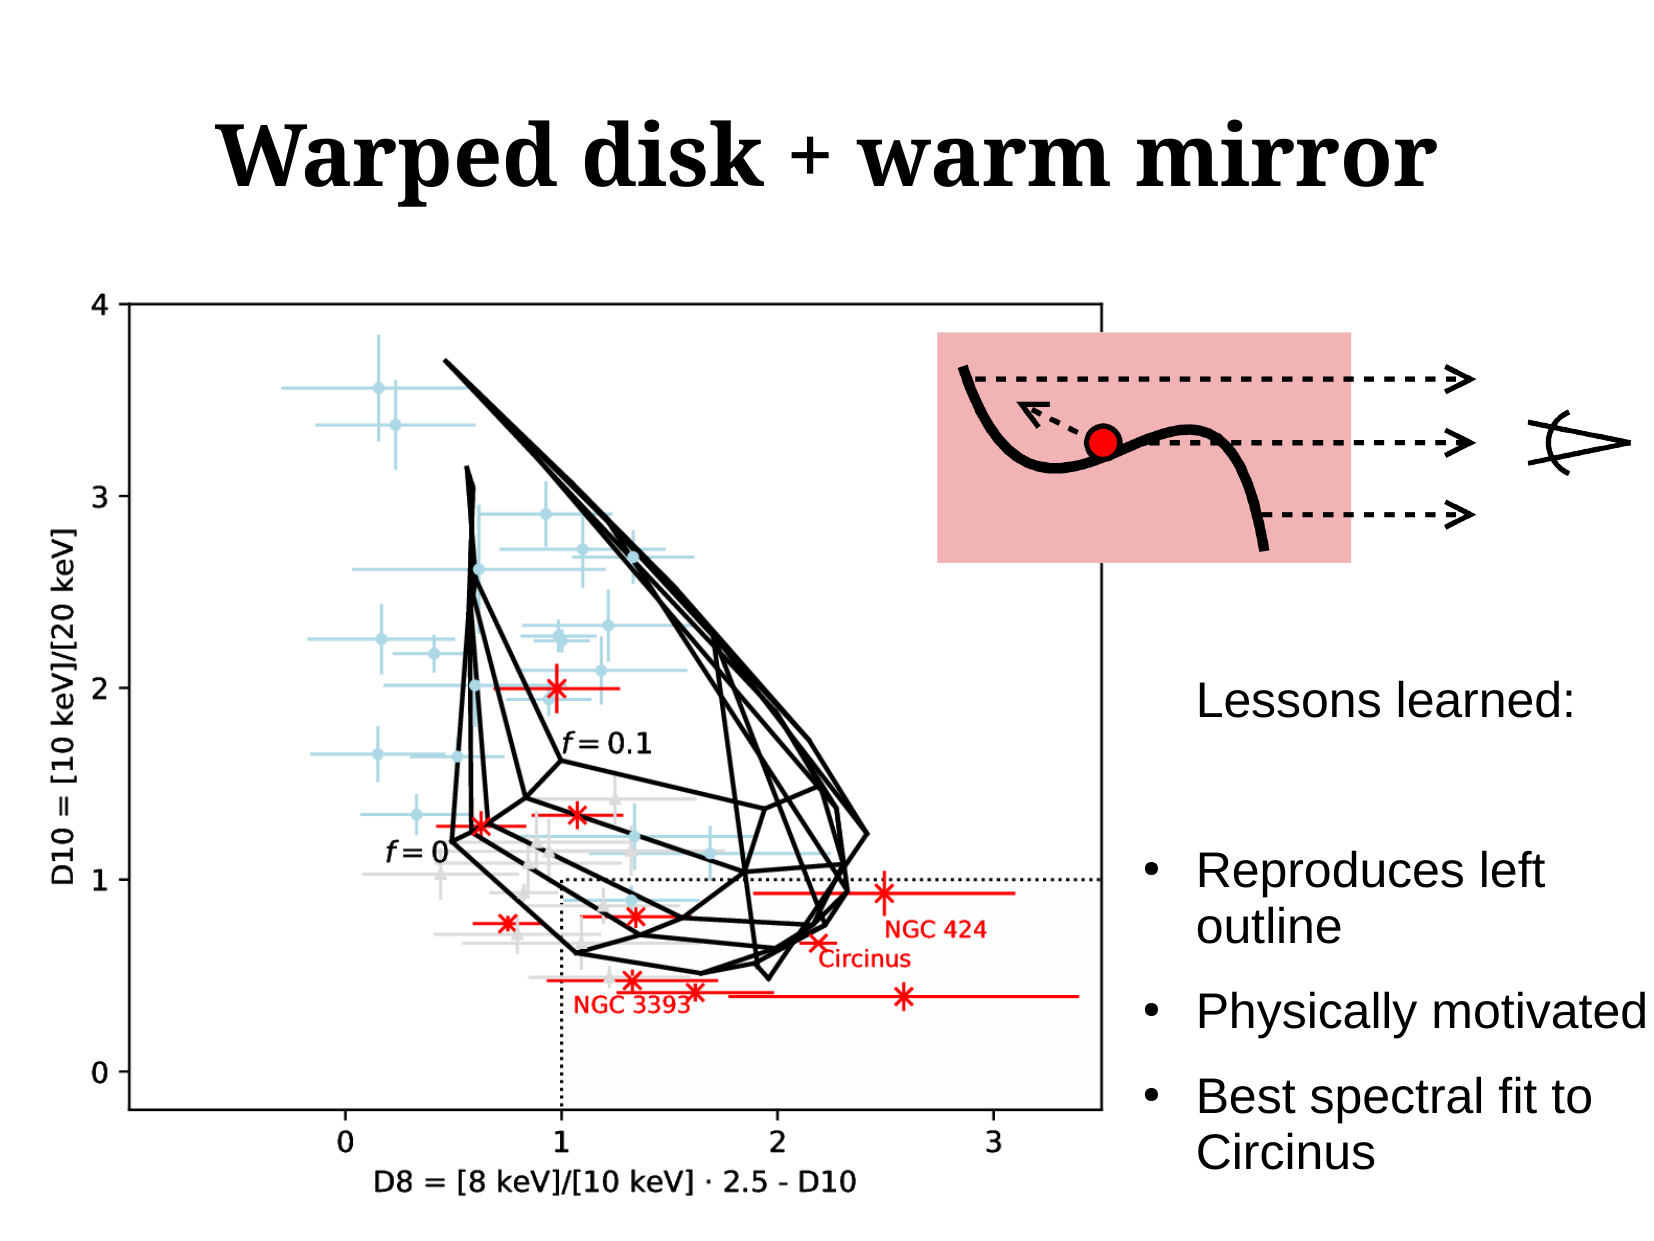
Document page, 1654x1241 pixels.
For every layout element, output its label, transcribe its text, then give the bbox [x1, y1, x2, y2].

title Warped disk + warm mirror [82, 49, 1571, 257]
list Lessons learned: Reproduces left outline Physically motivated Best spectral fit to Circinus [1125, 586, 1654, 1241]
picture [30, 272, 1633, 1220]
